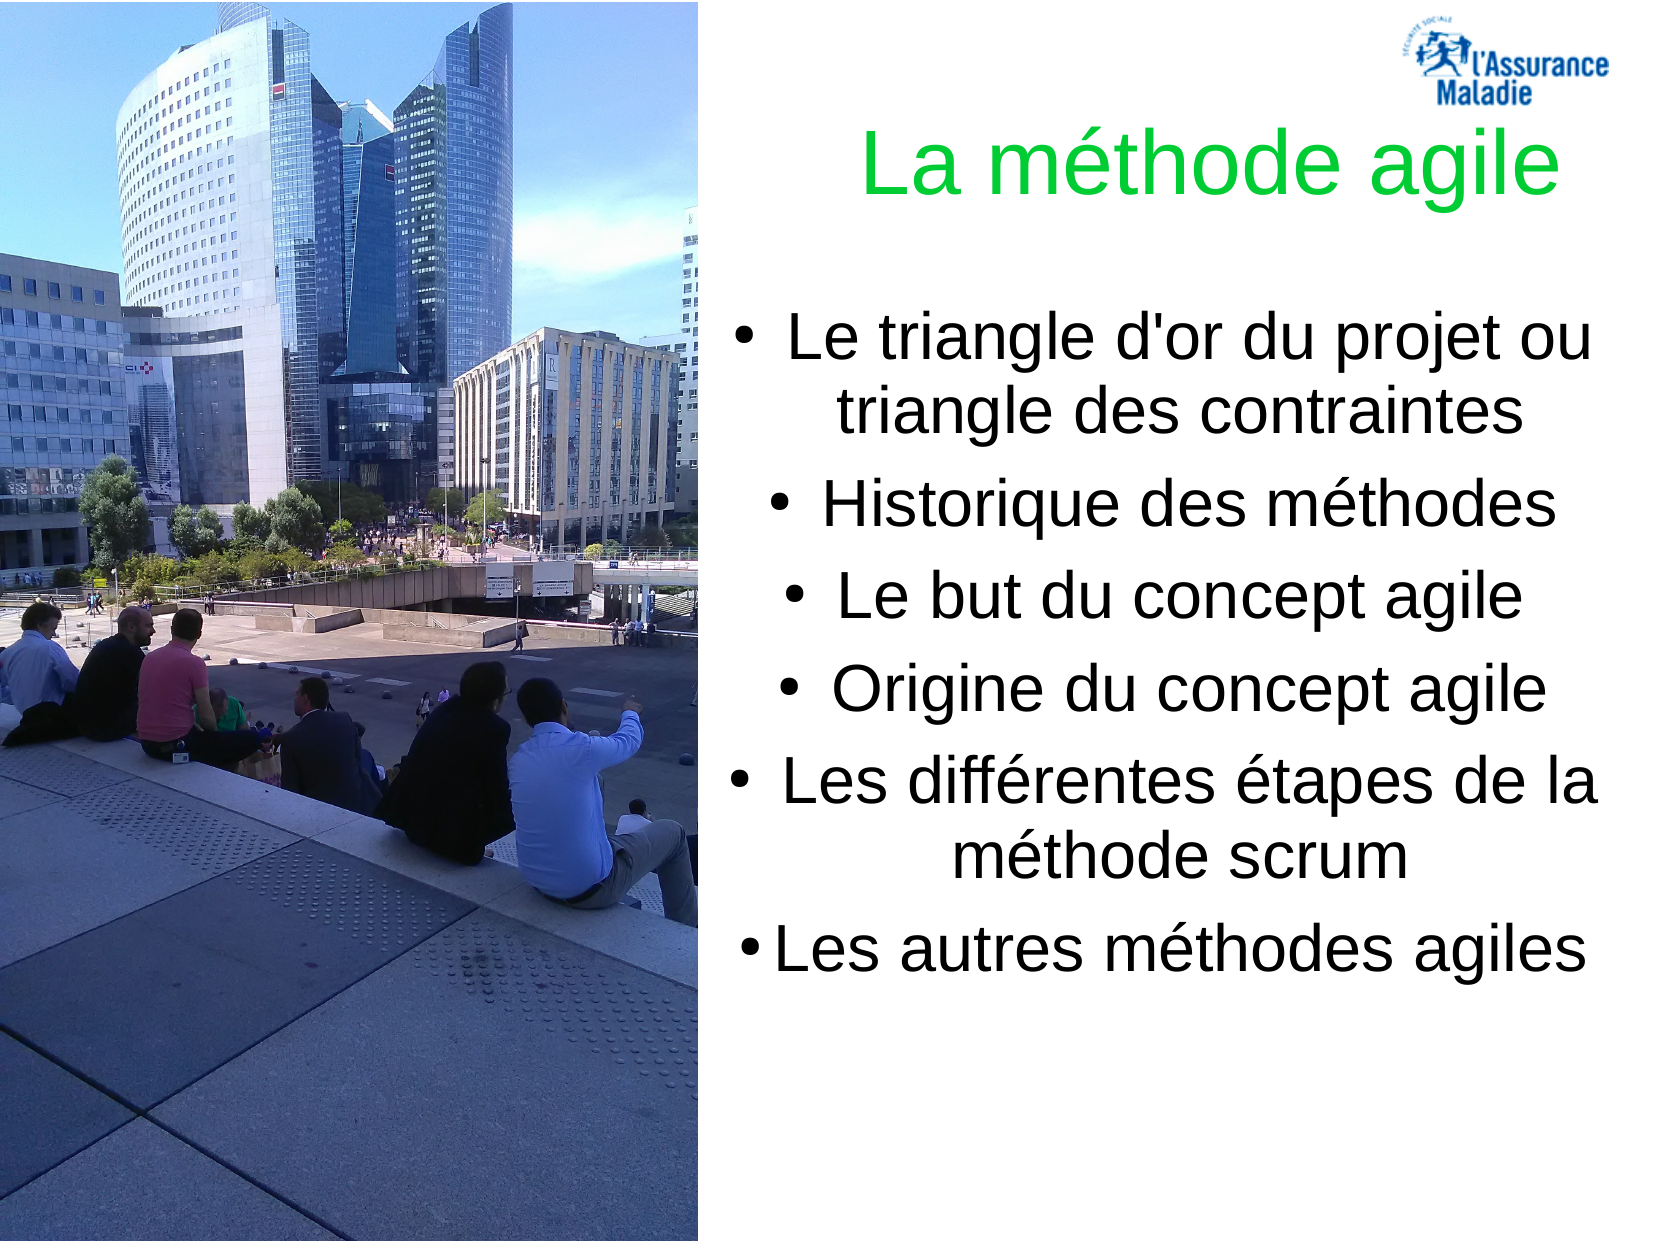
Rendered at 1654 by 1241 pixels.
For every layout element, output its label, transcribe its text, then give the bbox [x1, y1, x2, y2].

title La méthode agile [698, 59, 1654, 267]
subtitle Le triangle d'or du projet ou triangle des contraintes Historique des méthodes Le but du concept agile Origine du concept agile Les différentes étapes de la méthode scrum Les autres méthodes agiles [698, 206, 1630, 986]
picture [1381, 12, 1609, 107]
picture [0, 2, 698, 1241]
